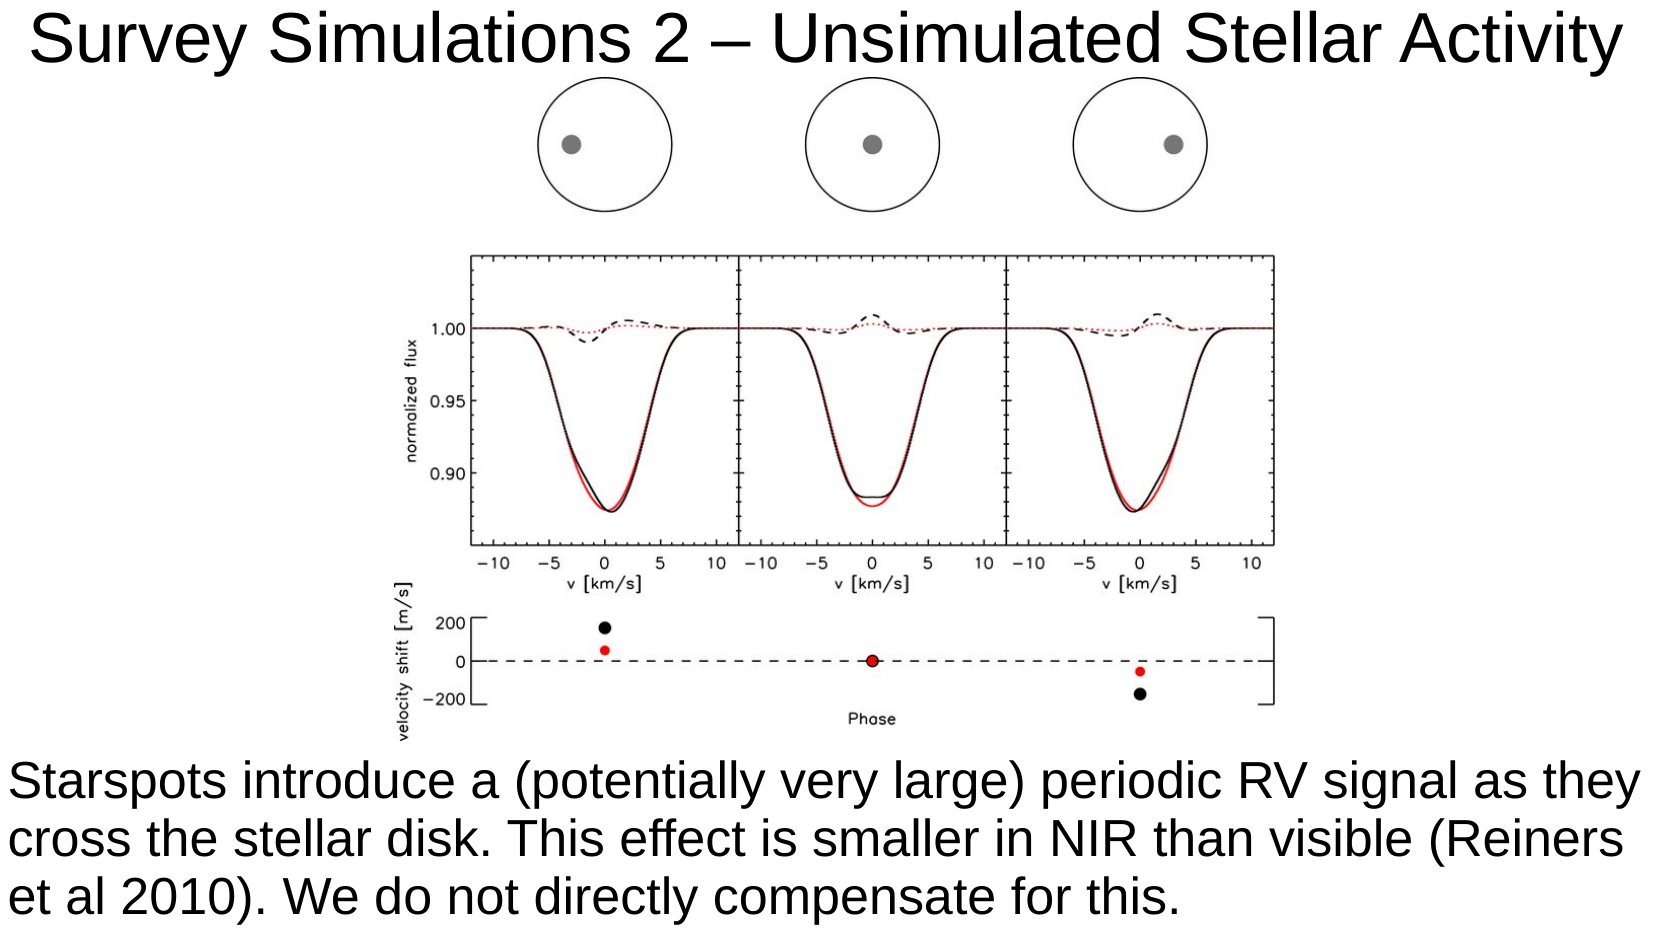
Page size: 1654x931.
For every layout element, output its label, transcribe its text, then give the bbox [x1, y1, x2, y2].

title Survey Simulations 2 – Unsimulated Stellar Activity [0, 0, 1654, 78]
picture [394, 77, 1276, 741]
subtitle Starspots introduce a (potentially very large) periodic RV signal as they cross the stellar disk. This effect is smaller in NIR than visible (Reiners et al 2010). We do not directly compensate for this. [7, 750, 1643, 927]
